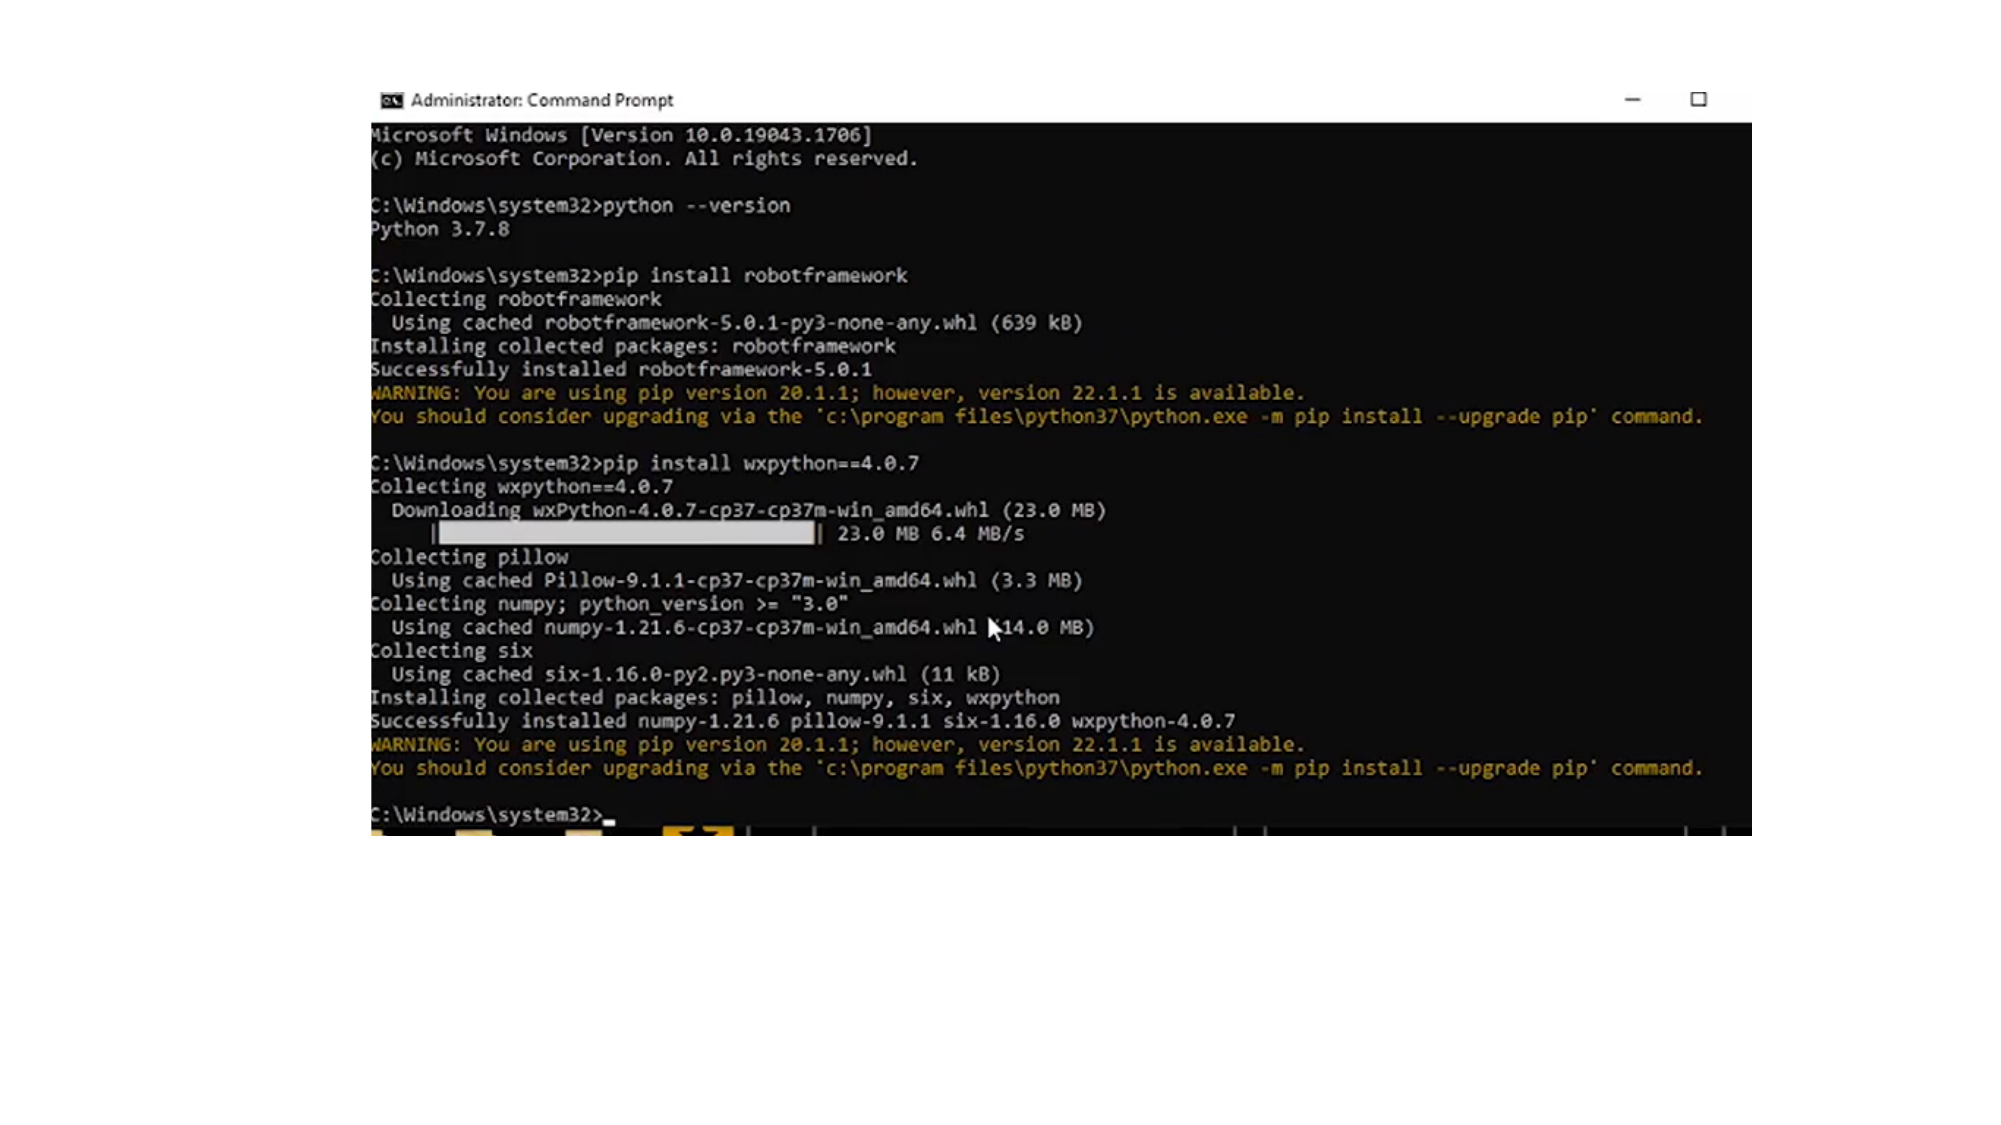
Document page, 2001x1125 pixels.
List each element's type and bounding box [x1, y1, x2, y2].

picture [371, 92, 1752, 836]
